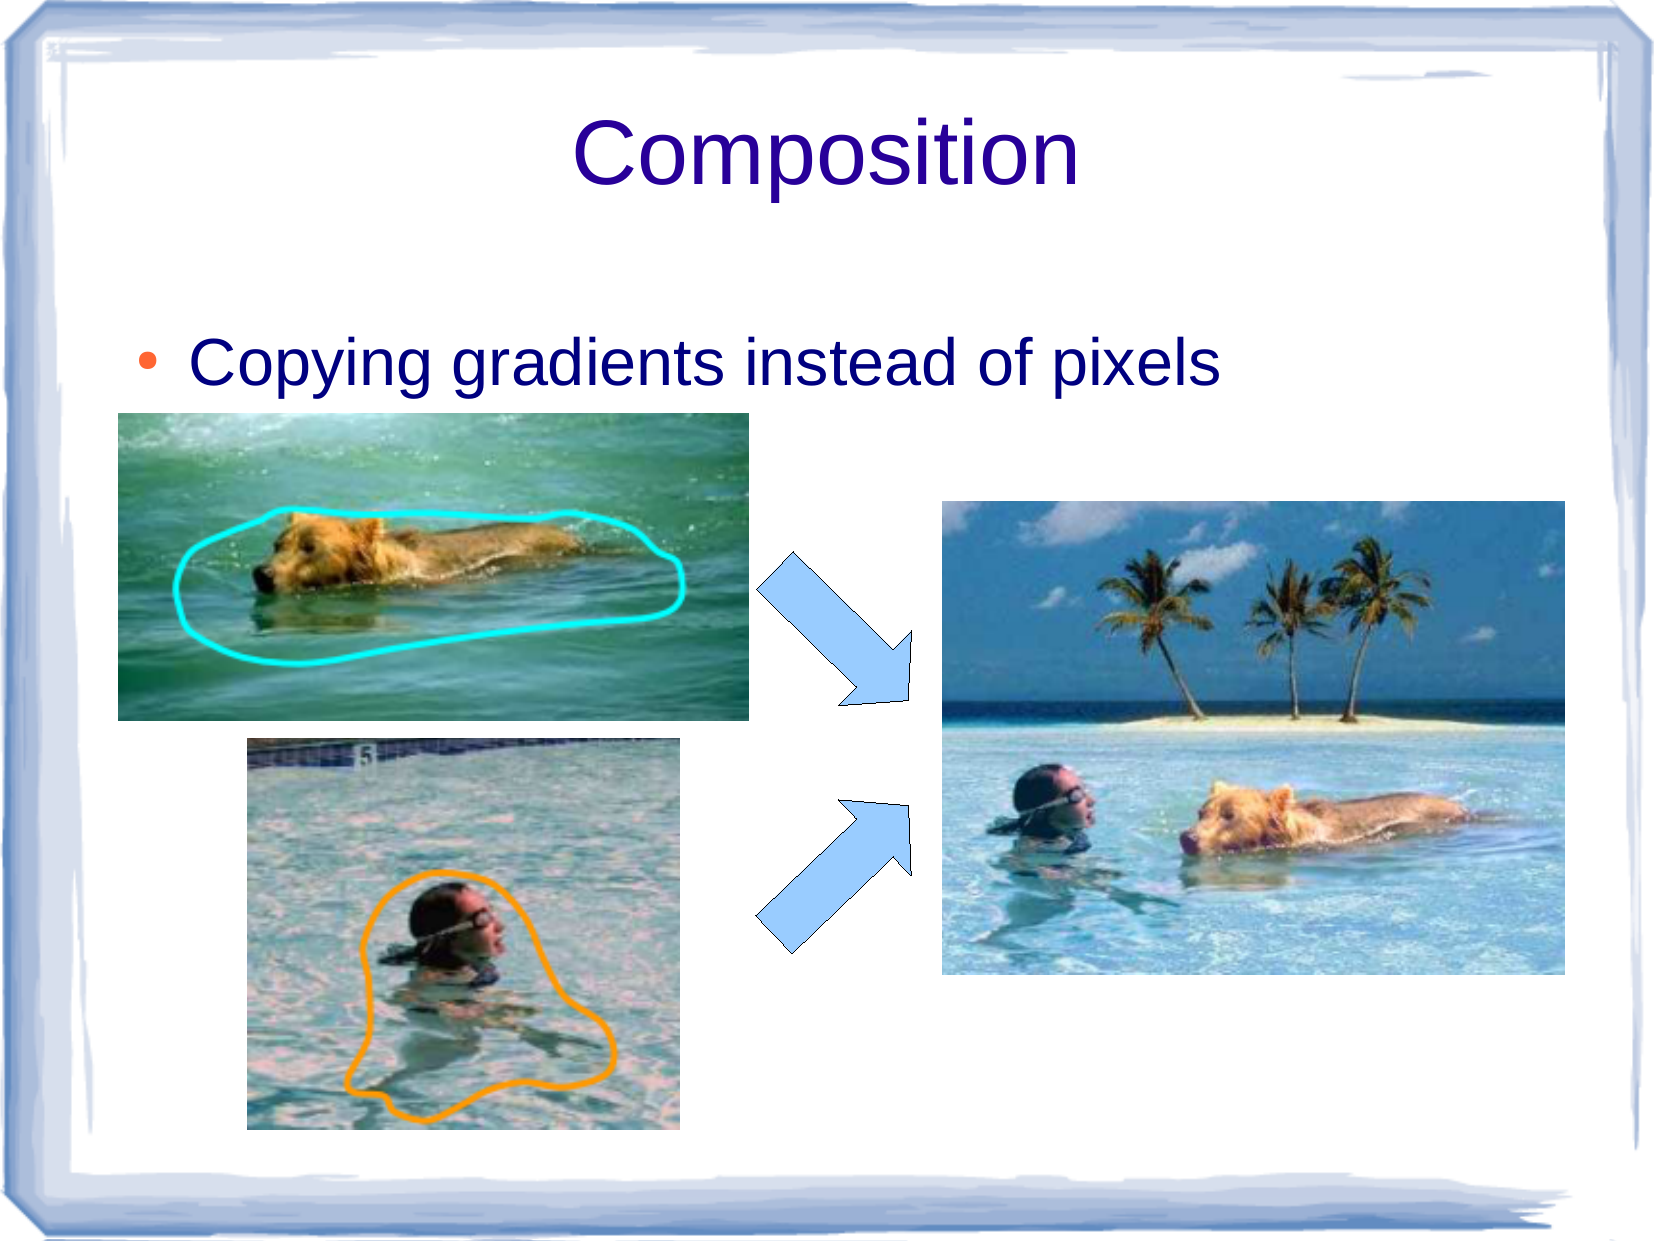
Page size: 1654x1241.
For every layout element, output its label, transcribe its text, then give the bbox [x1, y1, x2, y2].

picture [0, 0, 1654, 1241]
text_box [756, 551, 912, 706]
text_box [755, 799, 912, 954]
title Composition [82, 49, 1571, 257]
list Copying gradients instead of pixels [118, 324, 1571, 1004]
